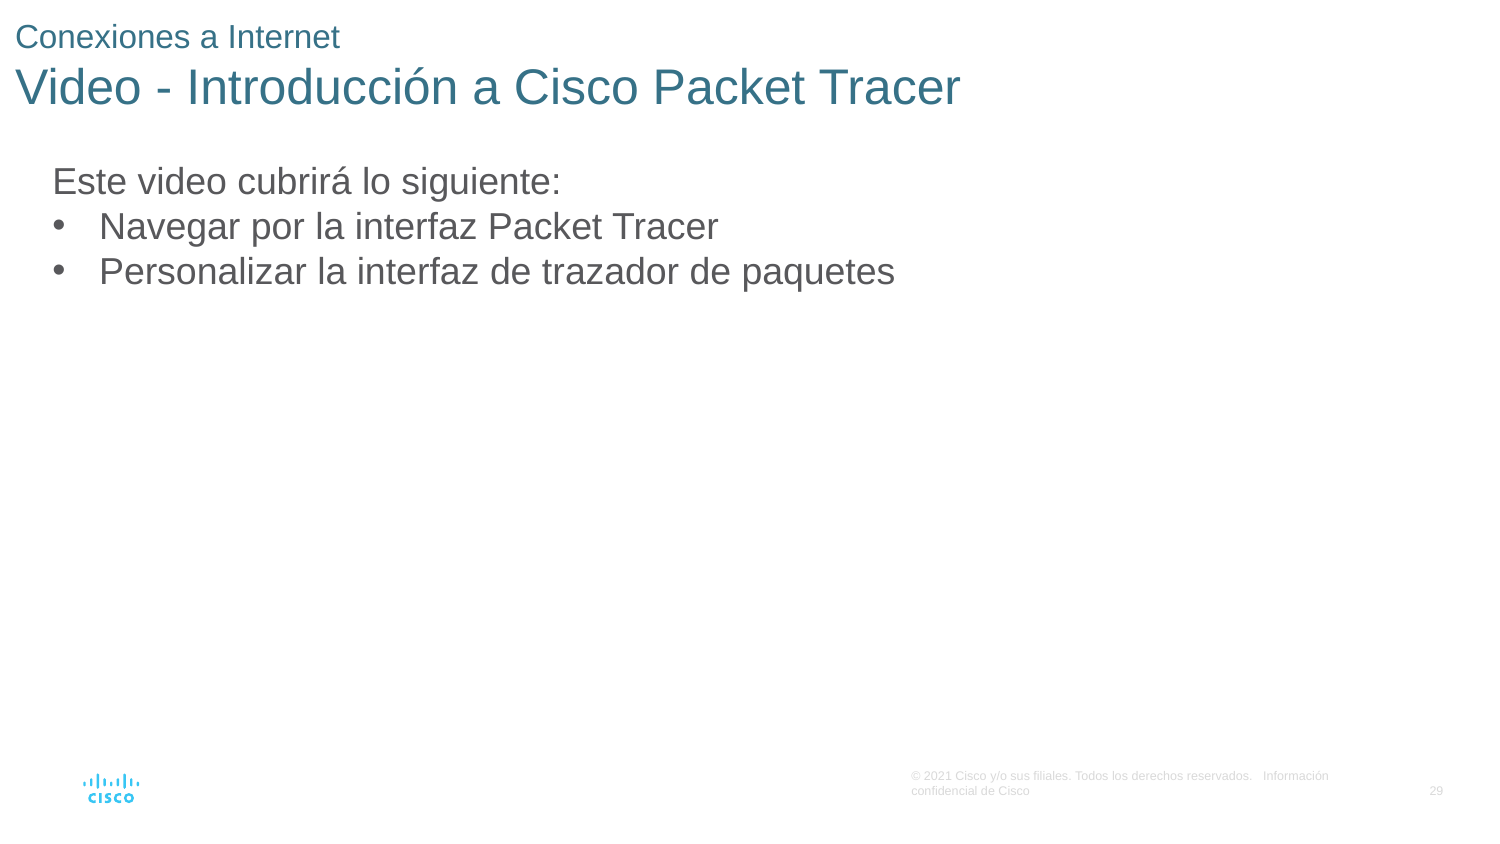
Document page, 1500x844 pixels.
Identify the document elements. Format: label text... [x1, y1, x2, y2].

title Conexiones a Internet Video - Introducción a Cisco Packet Tracer [0, 2, 1500, 127]
text_box Este video cubrirá lo siguiente: Navegar por la interfaz Packet Tracer Personalizar la interfaz de trazador de paquetes [37, 149, 1323, 300]
